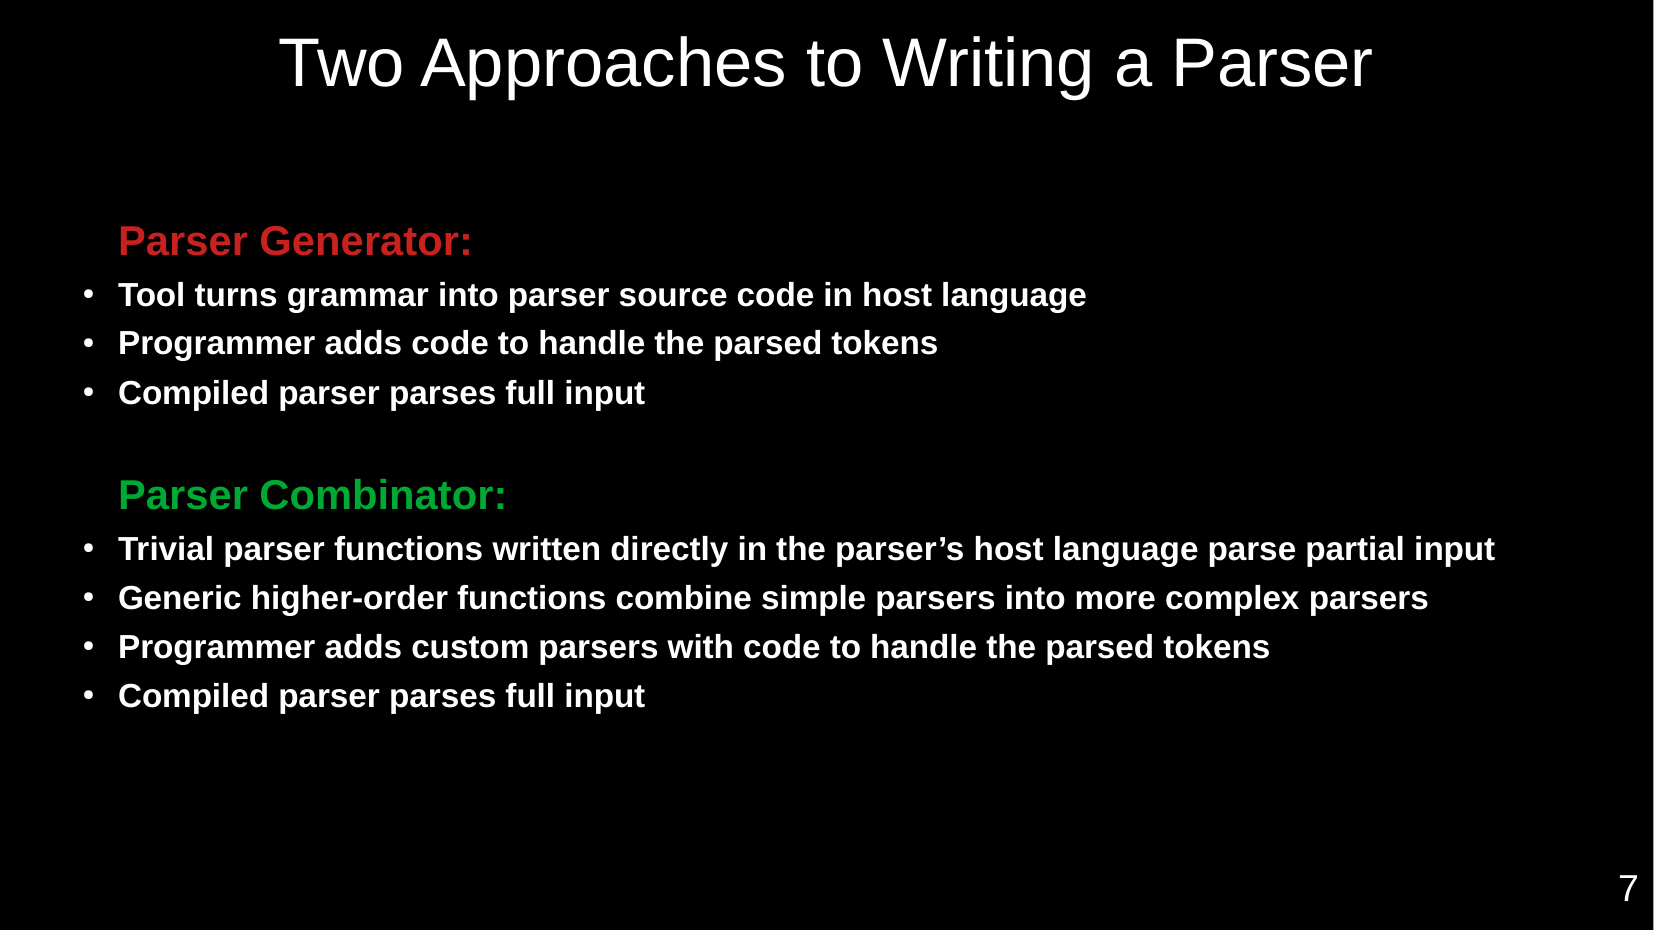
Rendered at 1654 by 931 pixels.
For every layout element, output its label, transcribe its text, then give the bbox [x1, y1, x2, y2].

title Two Approaches to Writing a Parser [82, 4, 1571, 121]
subtitle Parser Generator: Tool turns grammar into parser source code in host language Programmer adds code to handle the parsed tokens Compiled parser parses full input Parser Combinator: Trivial parser functions written directly in the parser’s host language parse partial input Generic higher-order functions combine simple parsers into more complex parsers Programmer adds custom parsers with code to handle the parsed tokens Compiled parser parses full input [82, 217, 1571, 863]
text_box <number> [1024, 860, 1654, 931]
